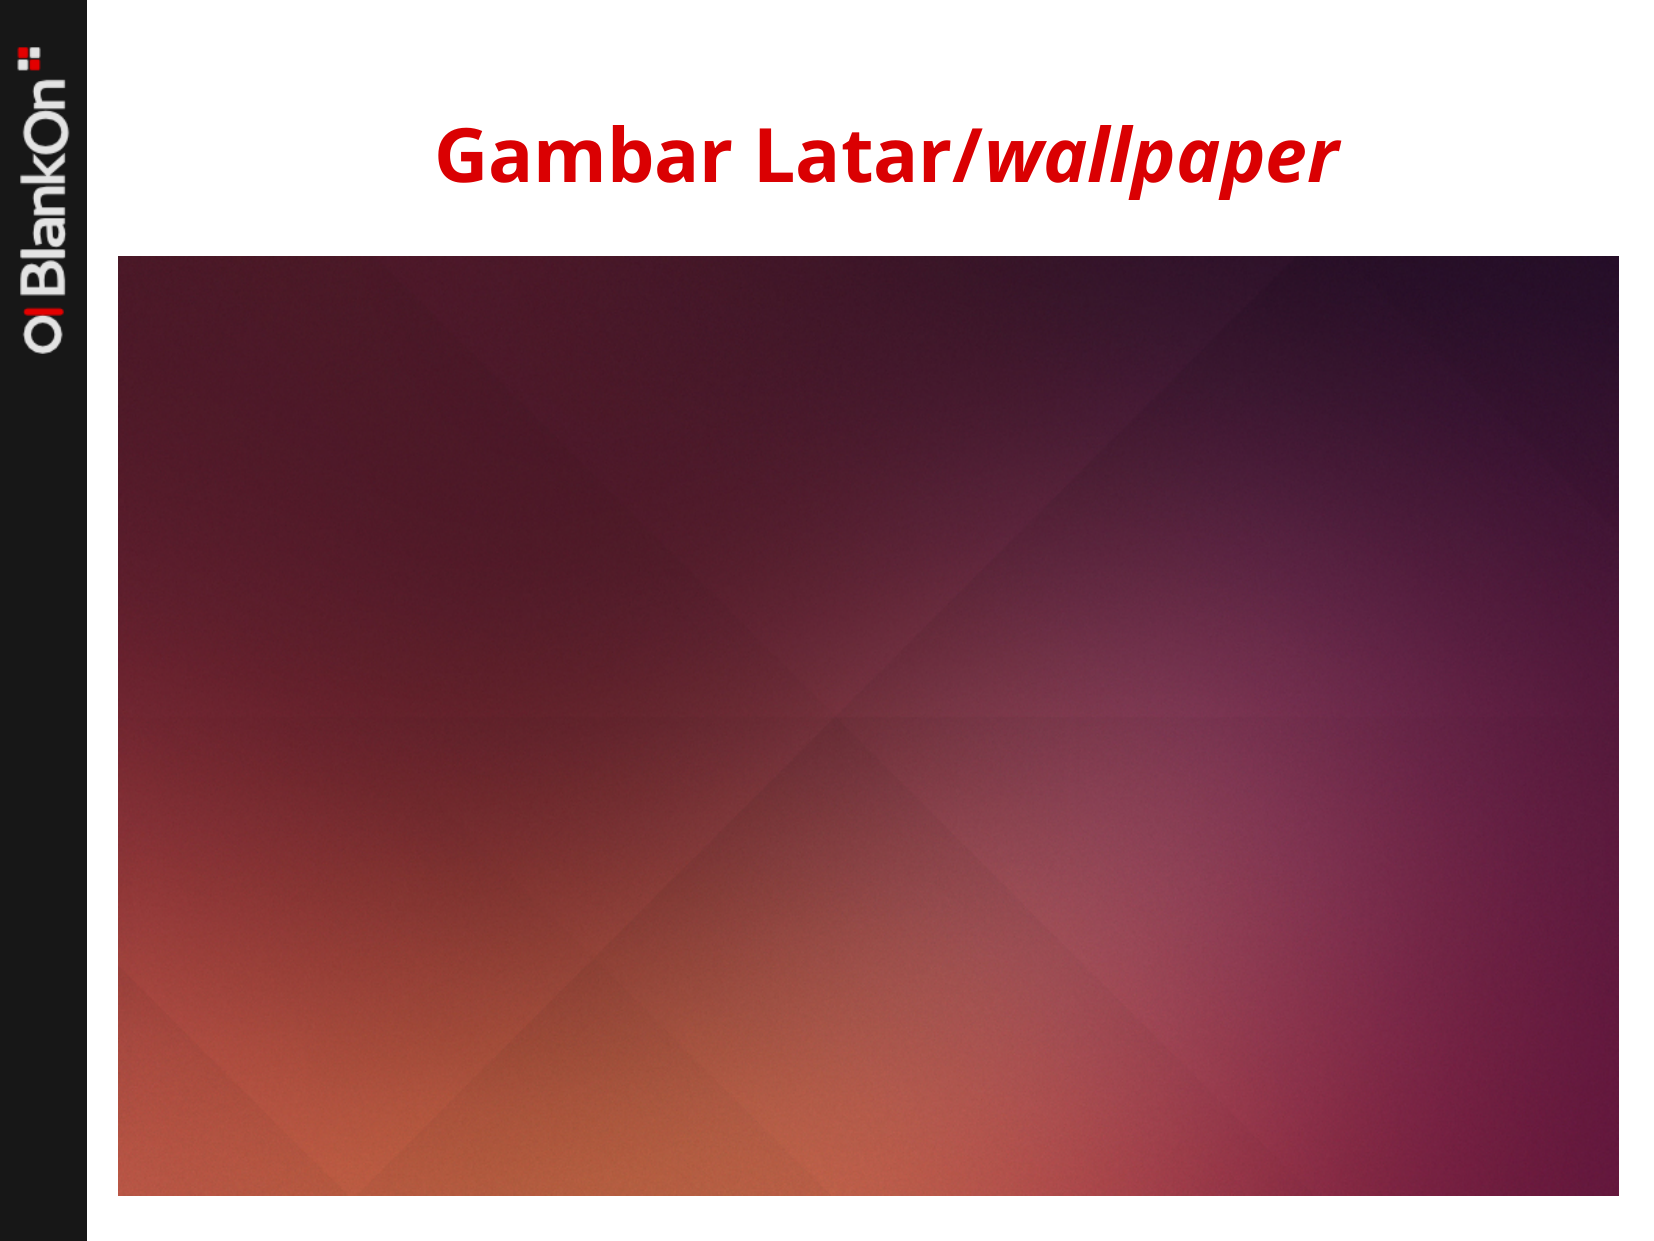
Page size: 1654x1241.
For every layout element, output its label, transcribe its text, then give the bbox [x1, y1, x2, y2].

picture [0, 0, 87, 1241]
picture [118, 256, 1619, 1196]
title Gambar Latar/wallpaper [124, 49, 1613, 256]
